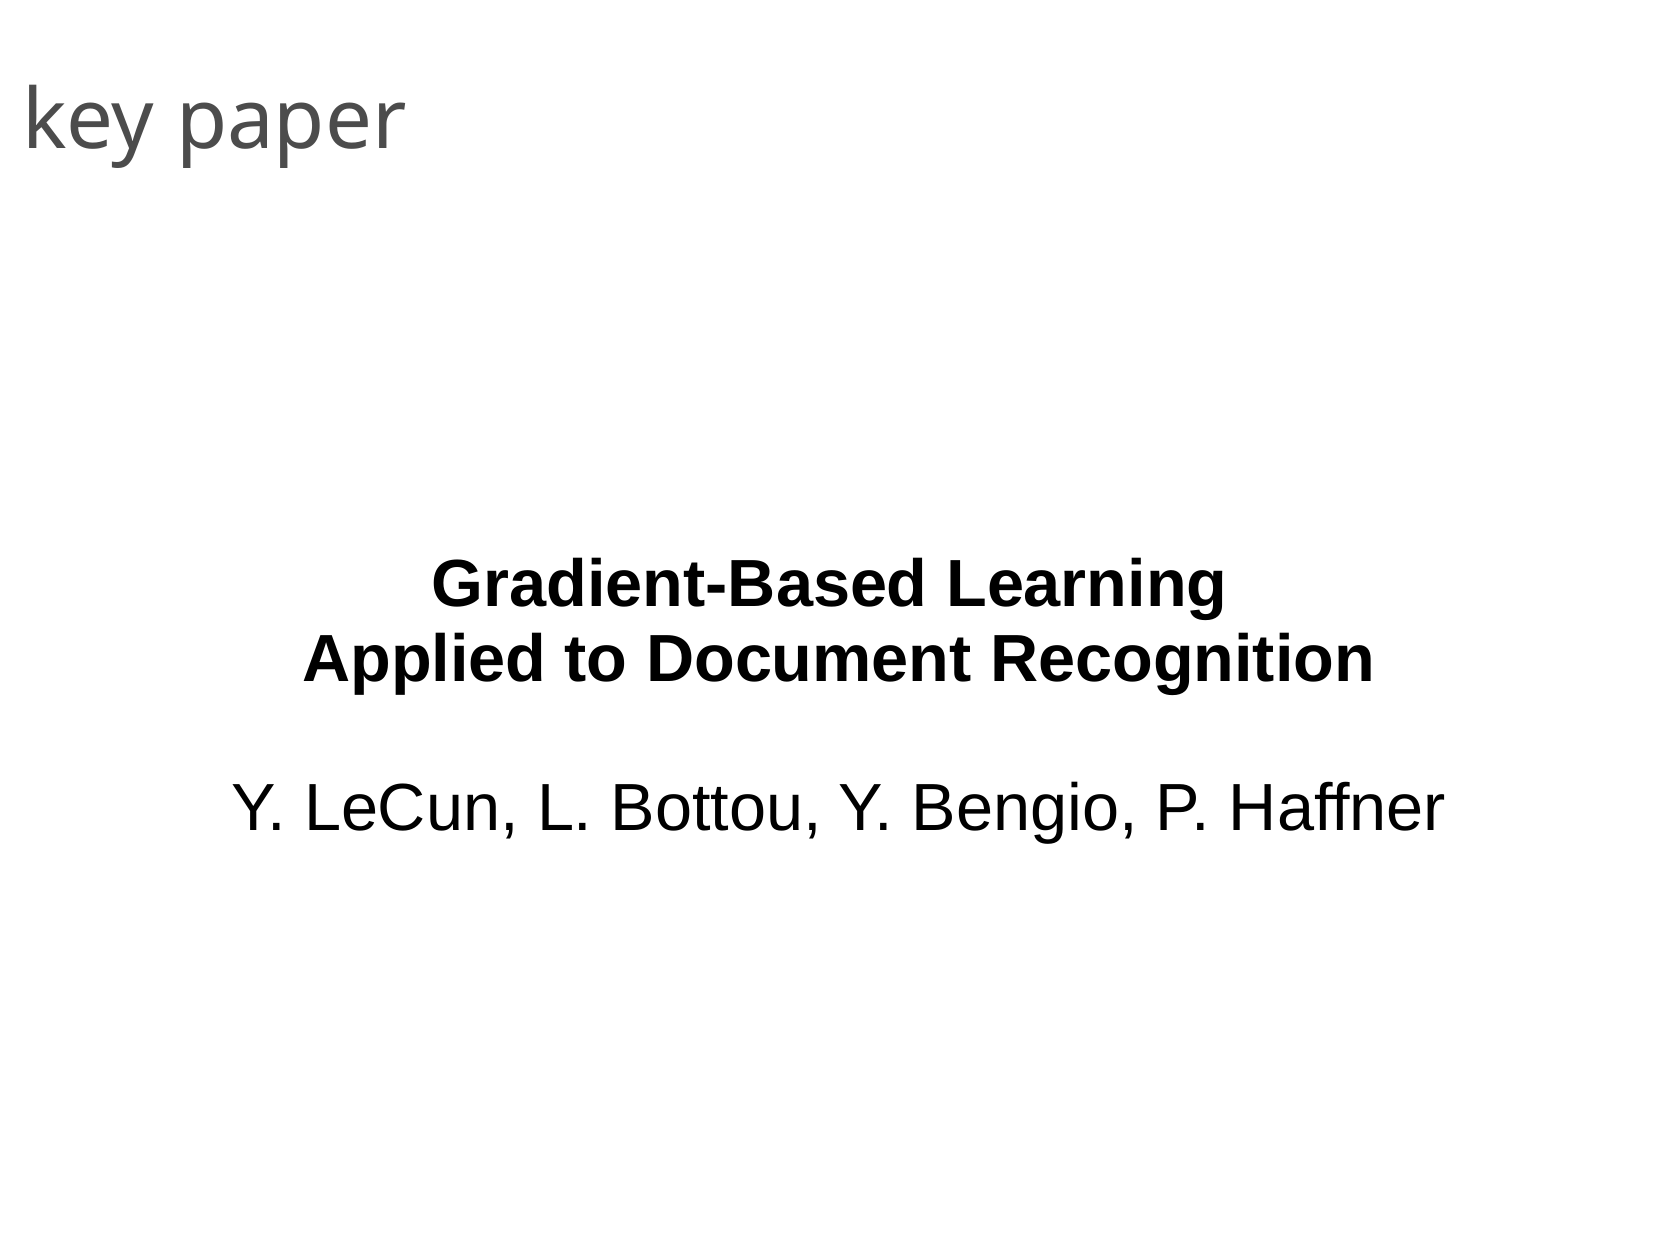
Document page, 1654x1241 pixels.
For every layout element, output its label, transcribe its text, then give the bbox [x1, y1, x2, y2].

subtitle Gradient-Based Learning Applied to Document Recognition Y. LeCun, L. Bottou, Y. Bengio, P. Haffner [25, 226, 1654, 1166]
title key paper [22, 19, 1654, 213]
